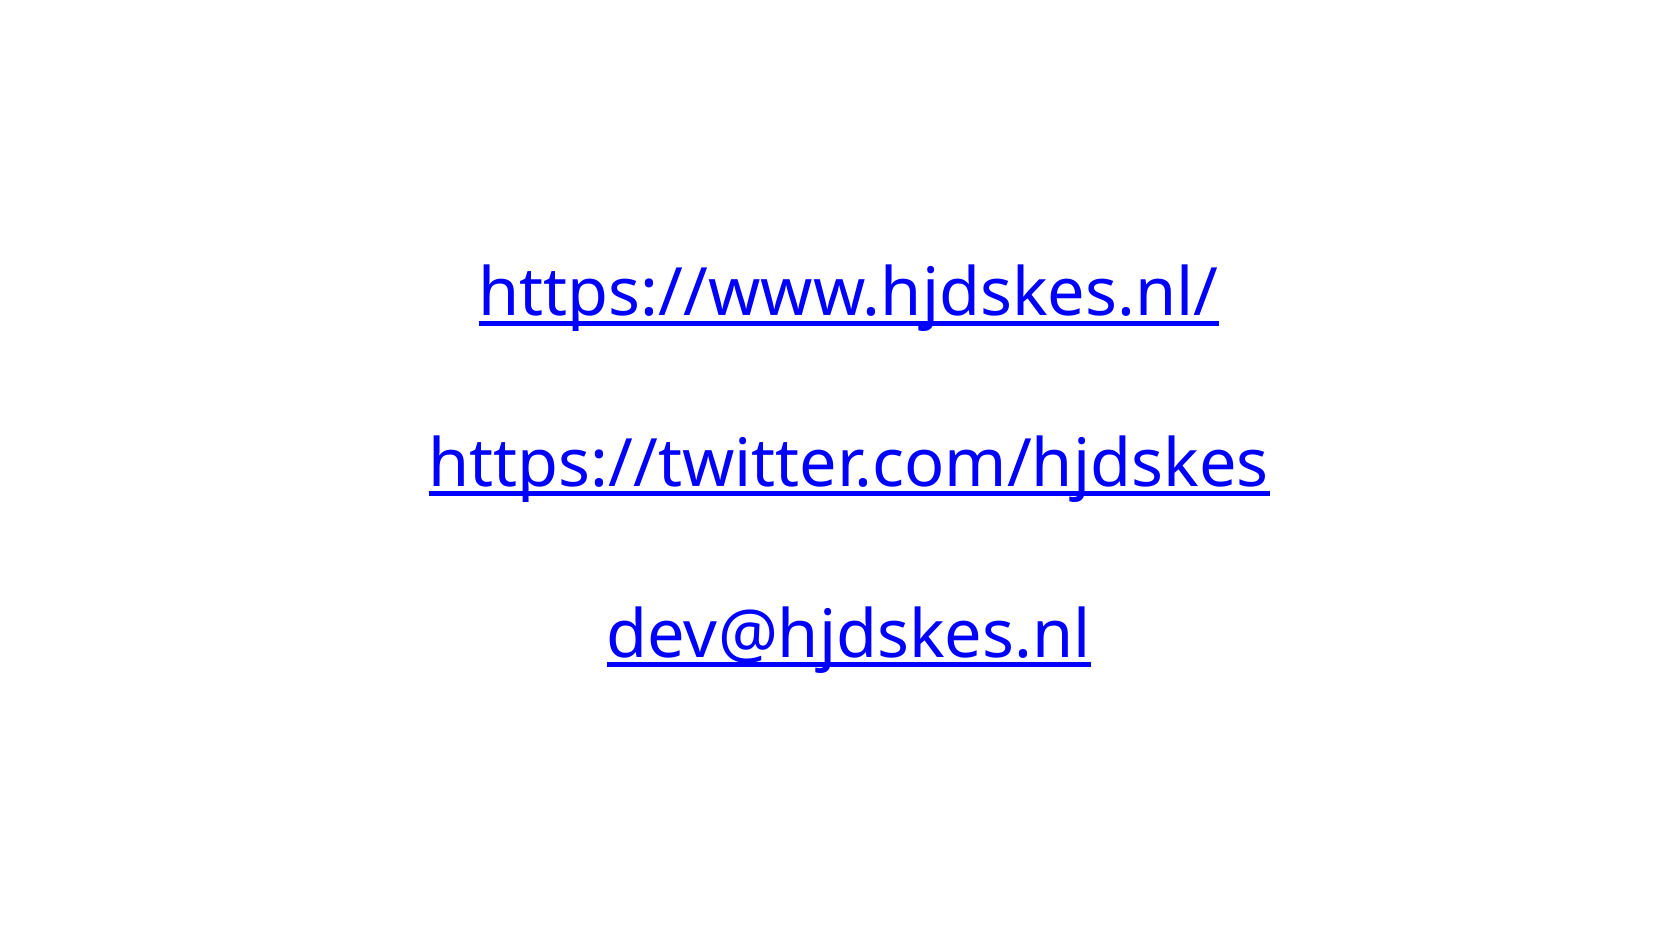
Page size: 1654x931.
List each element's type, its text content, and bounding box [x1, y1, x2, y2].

text_box https://www.hjdskes.nl/ https://twitter.com/hjdskes dev@hjdskes.nl [105, 105, 1594, 825]
